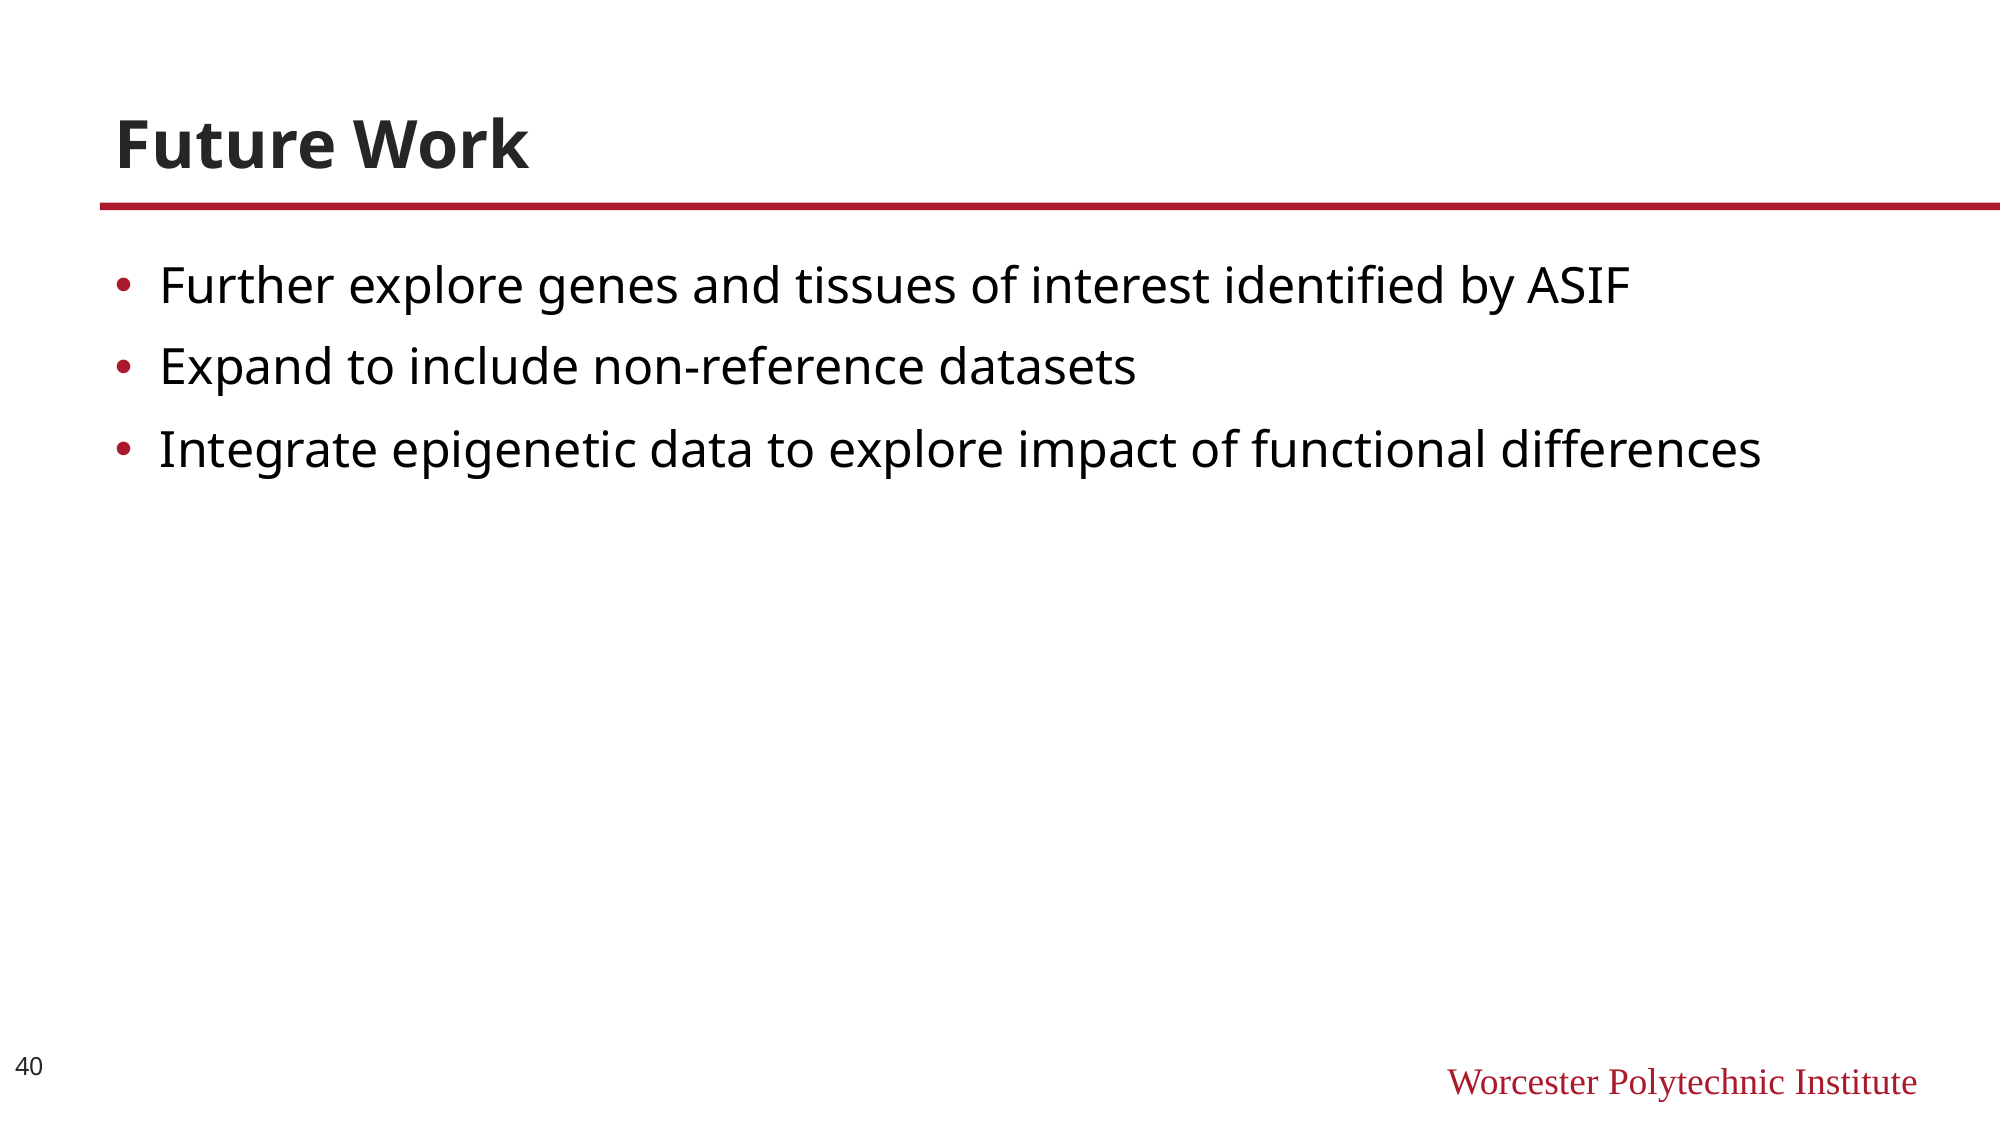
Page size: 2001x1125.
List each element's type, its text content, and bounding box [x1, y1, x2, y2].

list Further explore genes and tissues of interest identified by ASIF Expand to include non-reference datasets Integrate epigenetic data to explore impact of functional differences [100, 250, 1900, 1013]
title Future Work [100, 57, 1900, 189]
